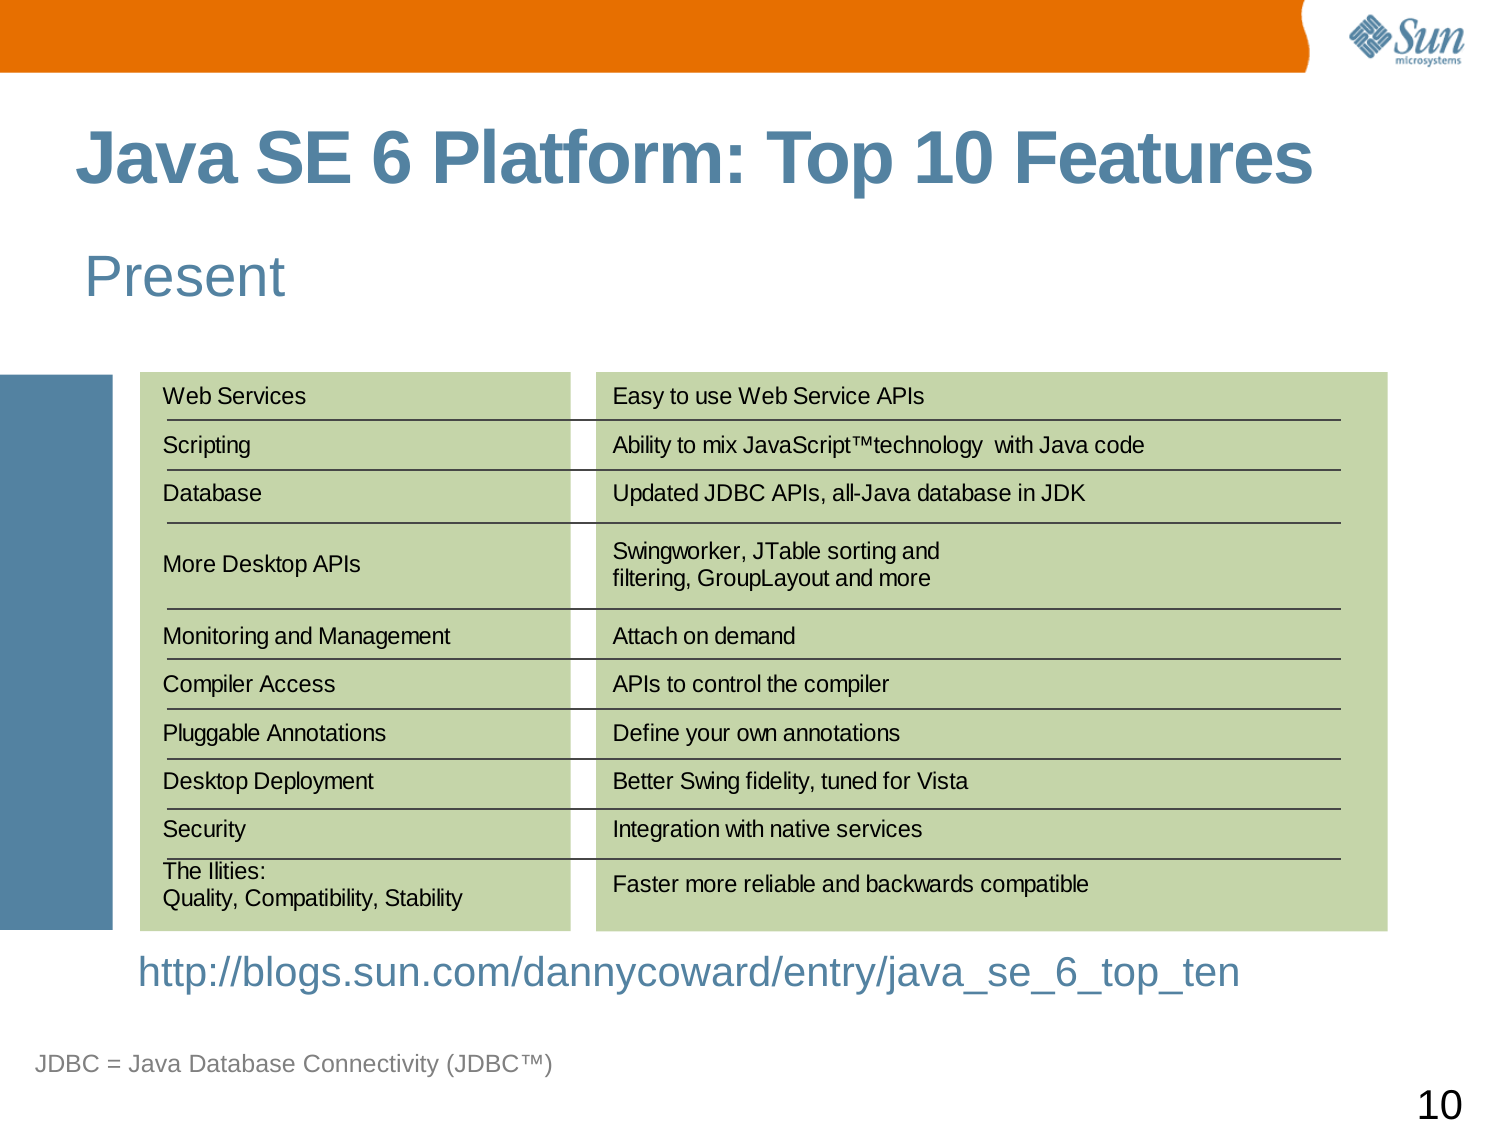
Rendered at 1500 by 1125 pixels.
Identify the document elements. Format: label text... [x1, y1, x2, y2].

picture [0, 0, 1500, 75]
text_box Present [77, 231, 1353, 320]
chart [157, 372, 1180, 931]
text_box [140, 372, 571, 932]
text_box JDBC = Java Database Connectivity (JDBC™) [27, 1007, 1380, 1086]
text_box [0, 374, 113, 930]
text_box http://blogs.sun.com/dannycoward/entry/java_se_6_top_ten [137, 945, 1408, 993]
title Java SE 6 Platform: Top 10 Features [75, 122, 1438, 228]
text_box [596, 372, 1388, 932]
